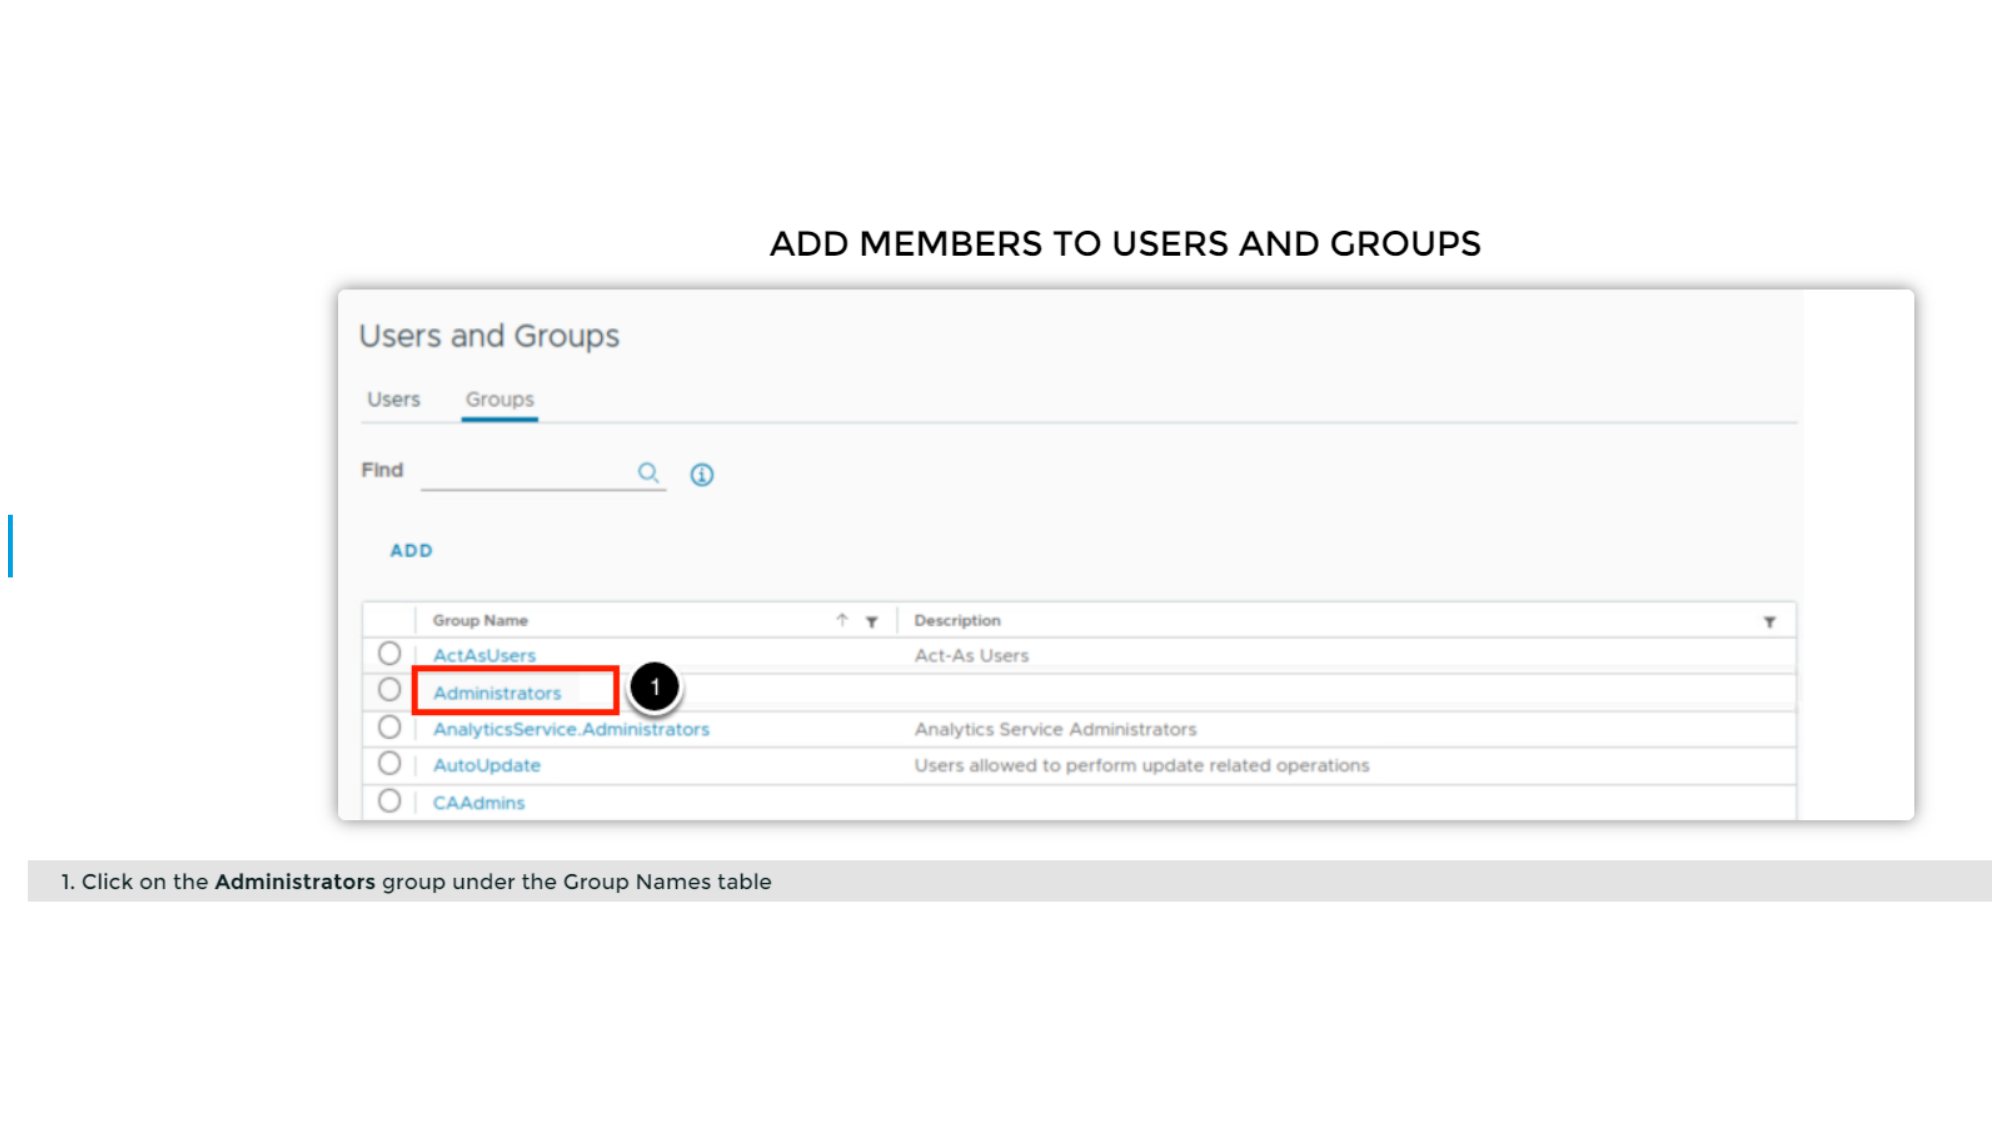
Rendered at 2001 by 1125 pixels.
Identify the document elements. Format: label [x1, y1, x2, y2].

picture [8, 207, 1992, 918]
